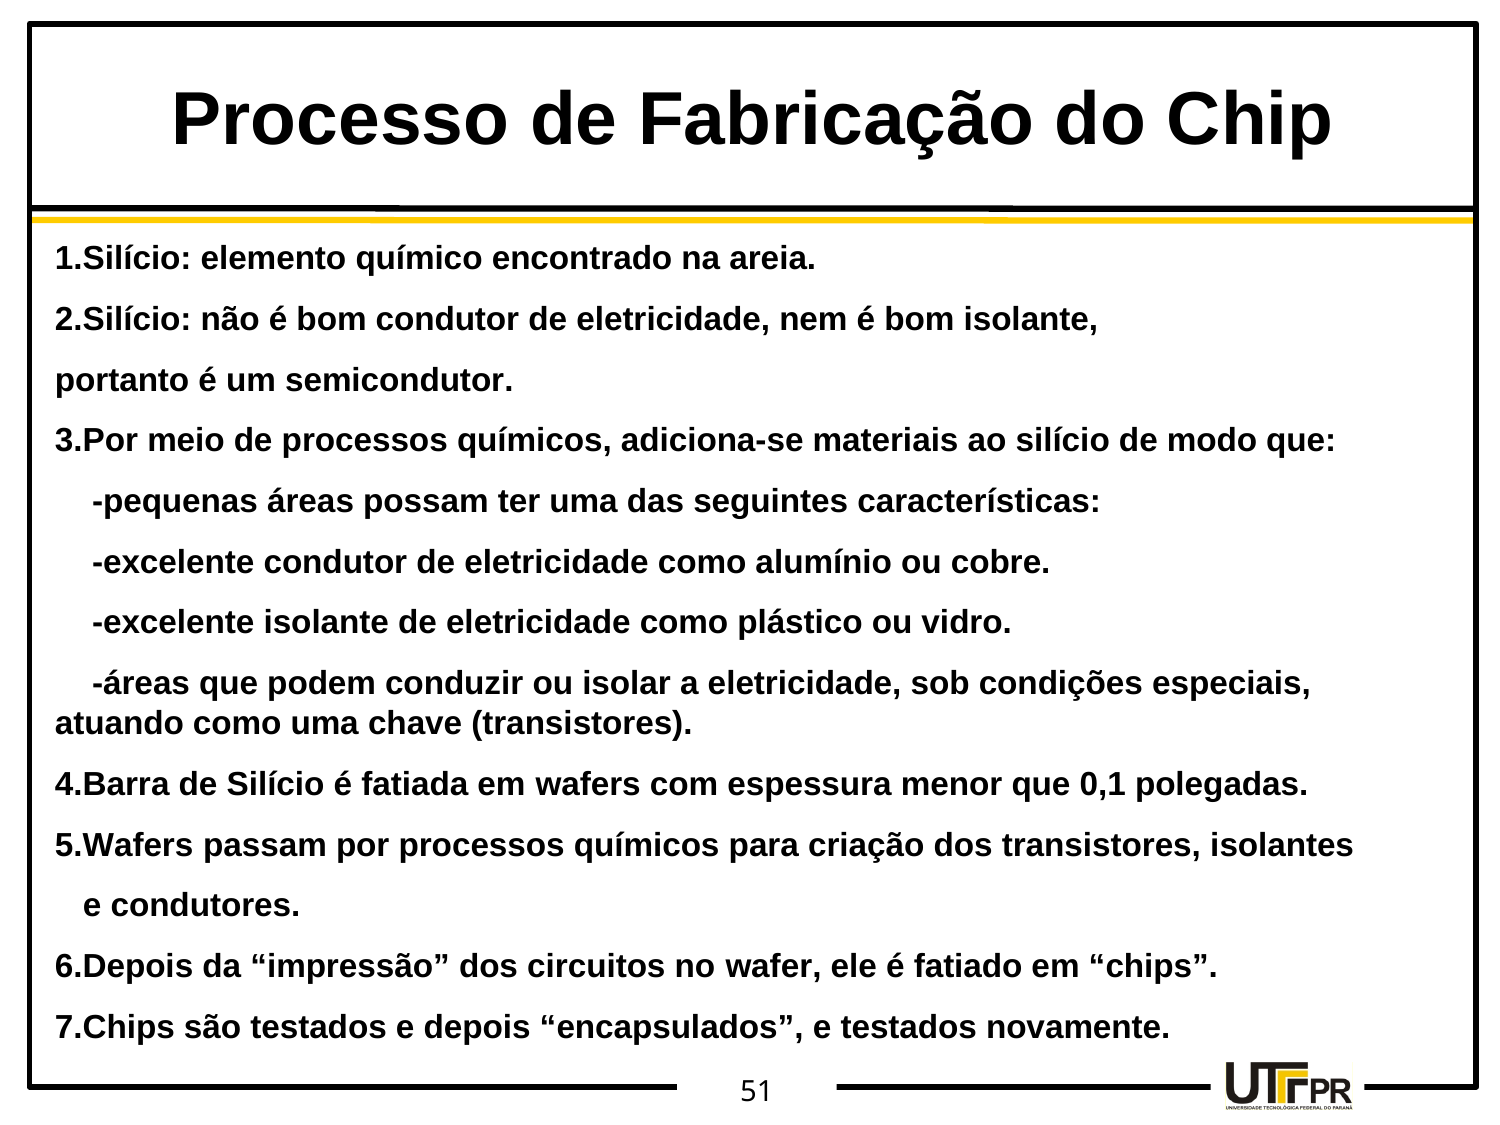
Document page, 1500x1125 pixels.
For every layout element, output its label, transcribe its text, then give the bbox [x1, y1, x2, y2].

picture [1225, 1074, 1353, 1110]
title Processo de Fabricação do Chip [29, 47, 1477, 195]
text_box 1.Silício: elemento químico encontrado na areia. 2.Silício: não é bom condutor de eletricidade, nem é bom isolante, portanto é um semicondutor. 3.Por meio de processos químicos, adiciona-se materiais ao silício de modo que: -pequenas áreas possam ter uma das seguintes características: -excelente condutor de eletricidade como alumínio ou cobre. -excelente isolante de eletricidade como plástico ou vidro. -áreas que podem conduzir ou isolar a eletricidade, sob condições especiais, atuando como uma chave (transistores). 4.Barra de Silício é fatiada em wafers com espessura menor que 0,1 polegadas. 5.Wafers passam por processos químicos para criação dos transistores, isolantes e condutores. 6.Depois da “impressão” dos circuitos no wafer, ele é fatiado em “chips”. 7.Chips são testados e depois “encapsulados”, e testados novamente. [40, 229, 1460, 1074]
